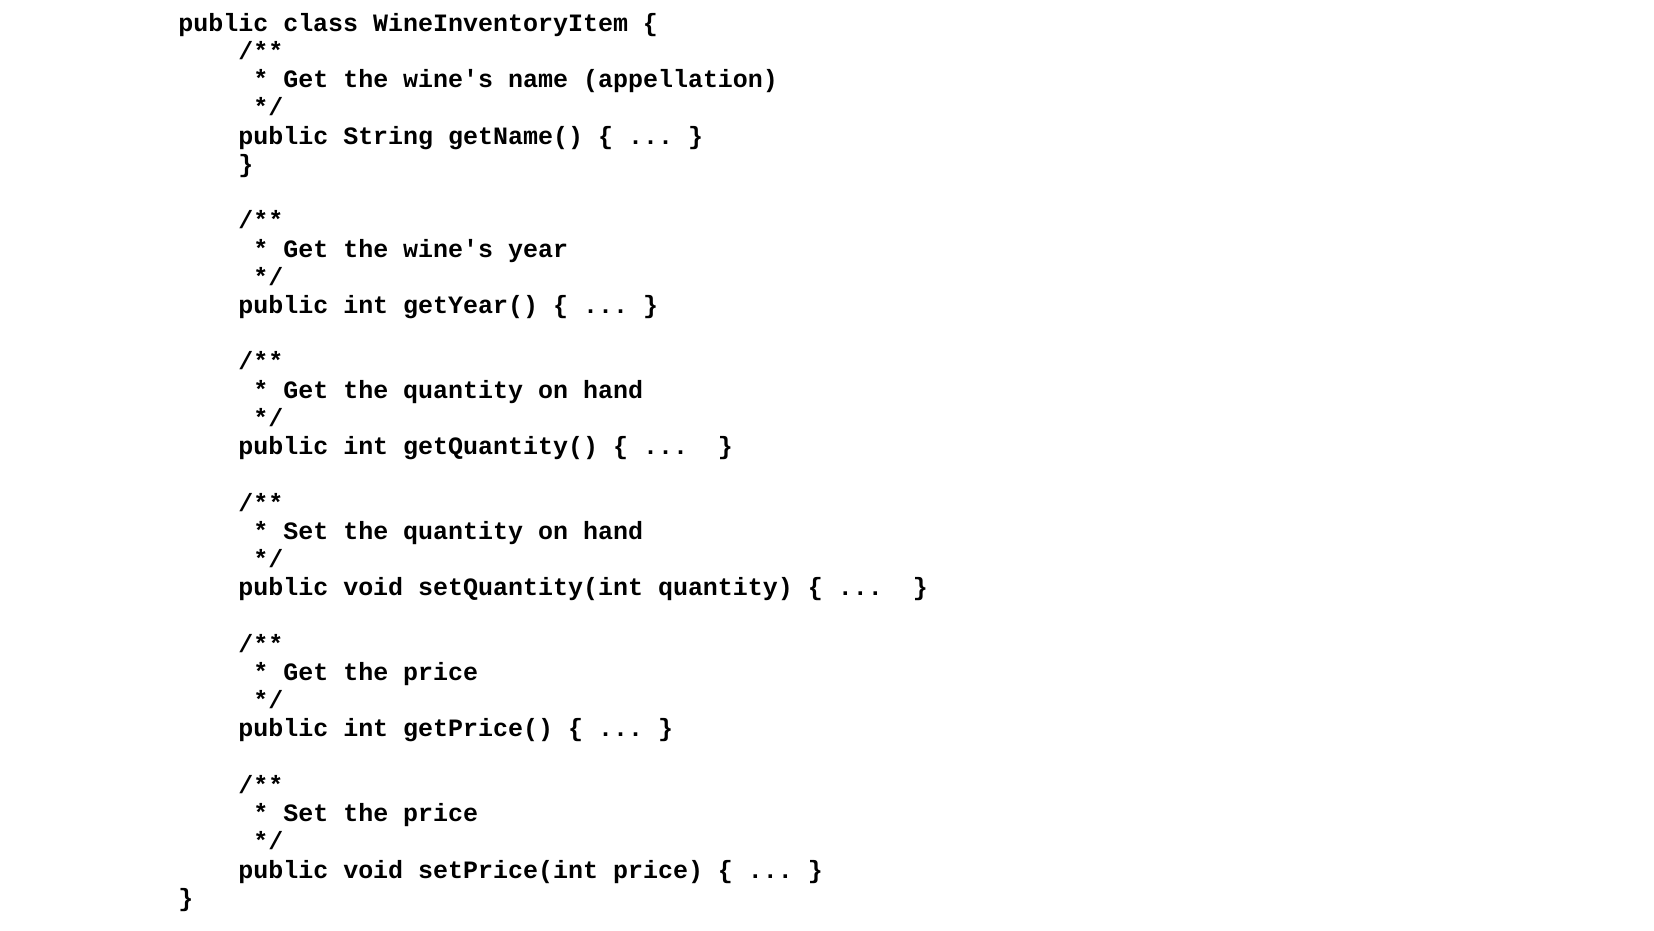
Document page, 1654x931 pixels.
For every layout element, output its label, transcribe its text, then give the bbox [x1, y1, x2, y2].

text_box public class WineInventoryItem { /** * Get the wine's name (appellation) */ public String getName() { ... } } /** * Get the wine's year */ public int getYear() { ... } /** * Get the quantity on hand */ public int getQuantity() { ... } /** * Set the quantity on hand */ public void setQuantity(int quantity) { ... } /** * Get the price */ public int getPrice() { ... } /** * Set the price */ public void setPrice(int price) { ... } } [163, 3, 1574, 931]
